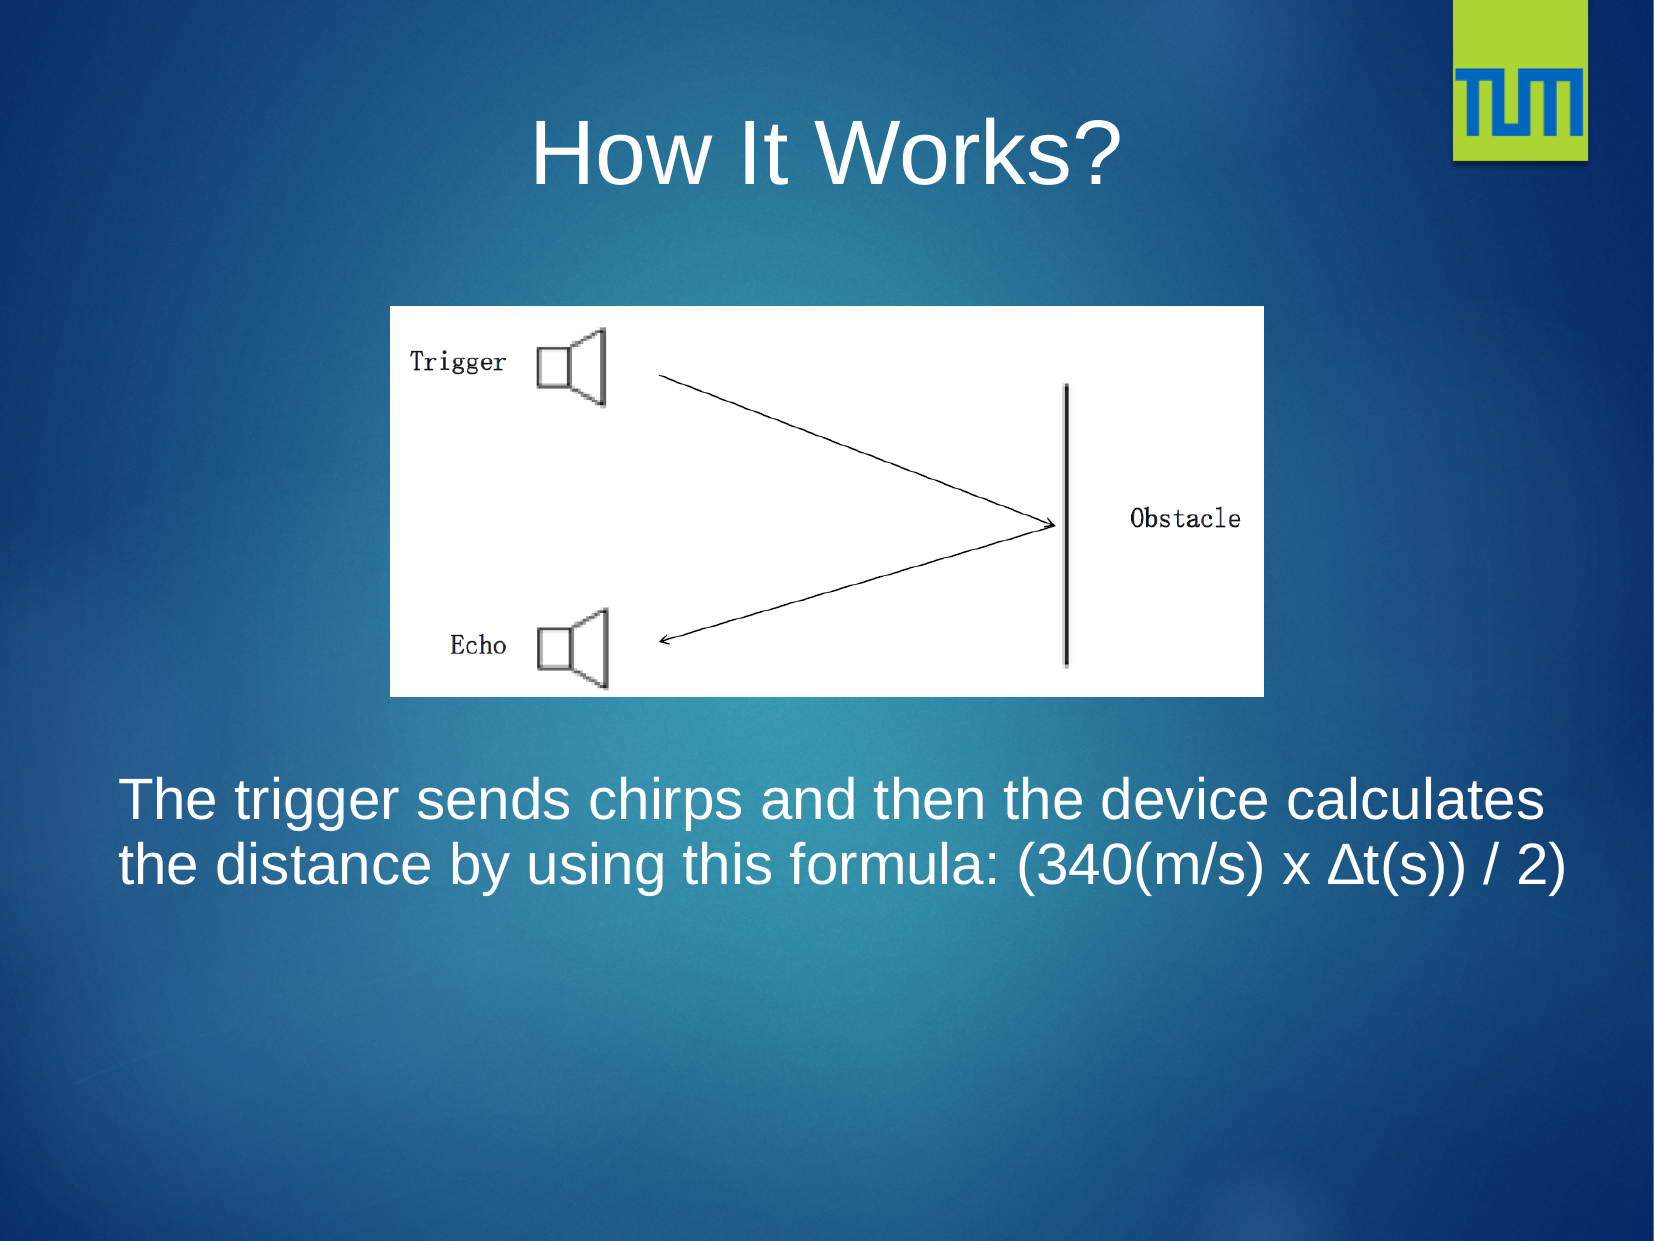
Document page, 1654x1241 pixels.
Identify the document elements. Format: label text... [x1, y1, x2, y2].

picture [0, 0, 1654, 1241]
list The trigger sends chirps and then the device calculates the distance by using this formula: (340(m/s) x ∆t(s)) / 2) [47, 767, 1571, 1158]
title How It Works? [82, 49, 1571, 257]
